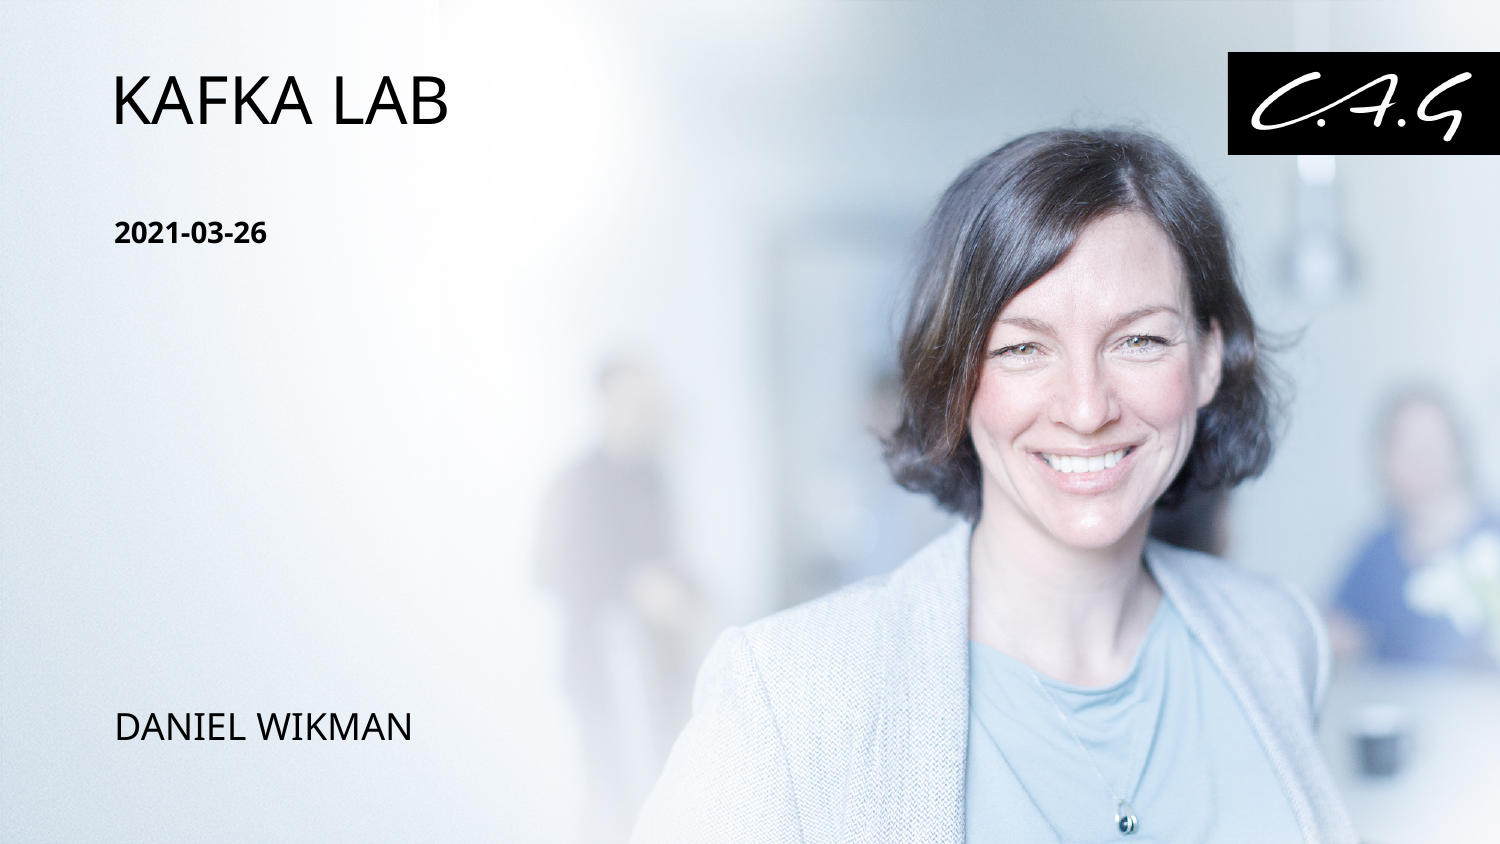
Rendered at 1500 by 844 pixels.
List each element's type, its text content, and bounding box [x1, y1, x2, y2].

subtitle Daniel wIKMAN [99, 694, 1114, 826]
title KAFKA LAB [95, 30, 1229, 171]
picture [0, 0, 1500, 844]
list 2021-03-26 [99, 200, 762, 257]
